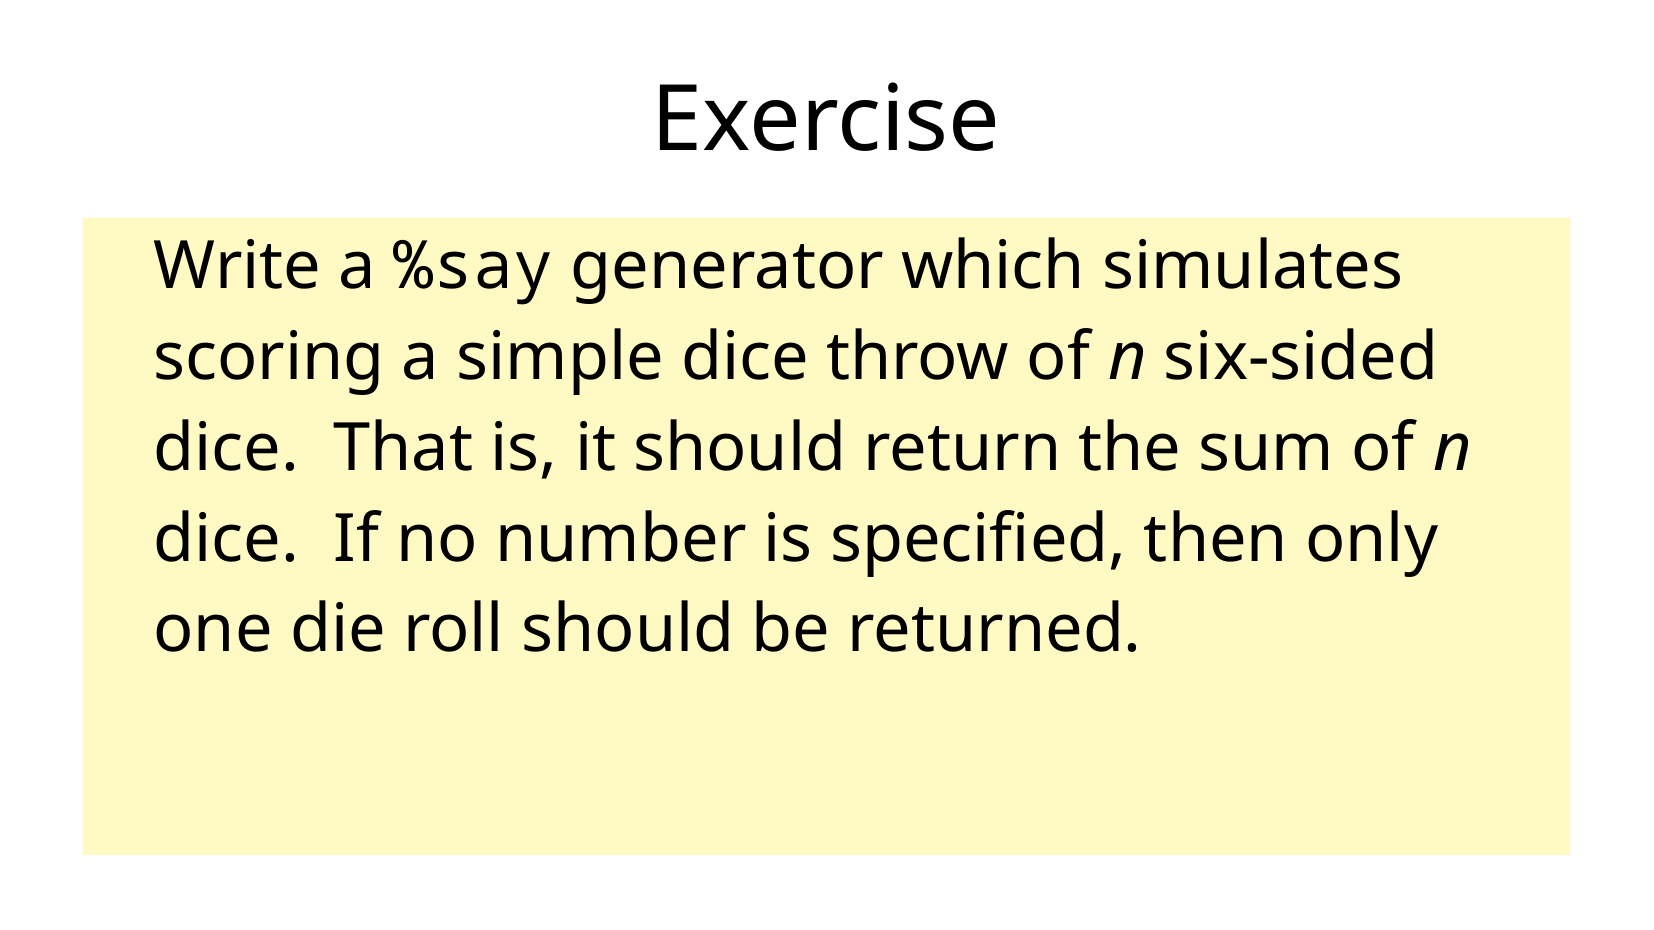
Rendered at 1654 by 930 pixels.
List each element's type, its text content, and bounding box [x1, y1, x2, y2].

title Exercise [82, 37, 1571, 193]
list Write a %say generator which simulates scoring a simple dice throw of n six-sided dice. That is, it should return the sum of n dice. If no number is specified, then only one die roll should be returned. [82, 217, 1571, 856]
